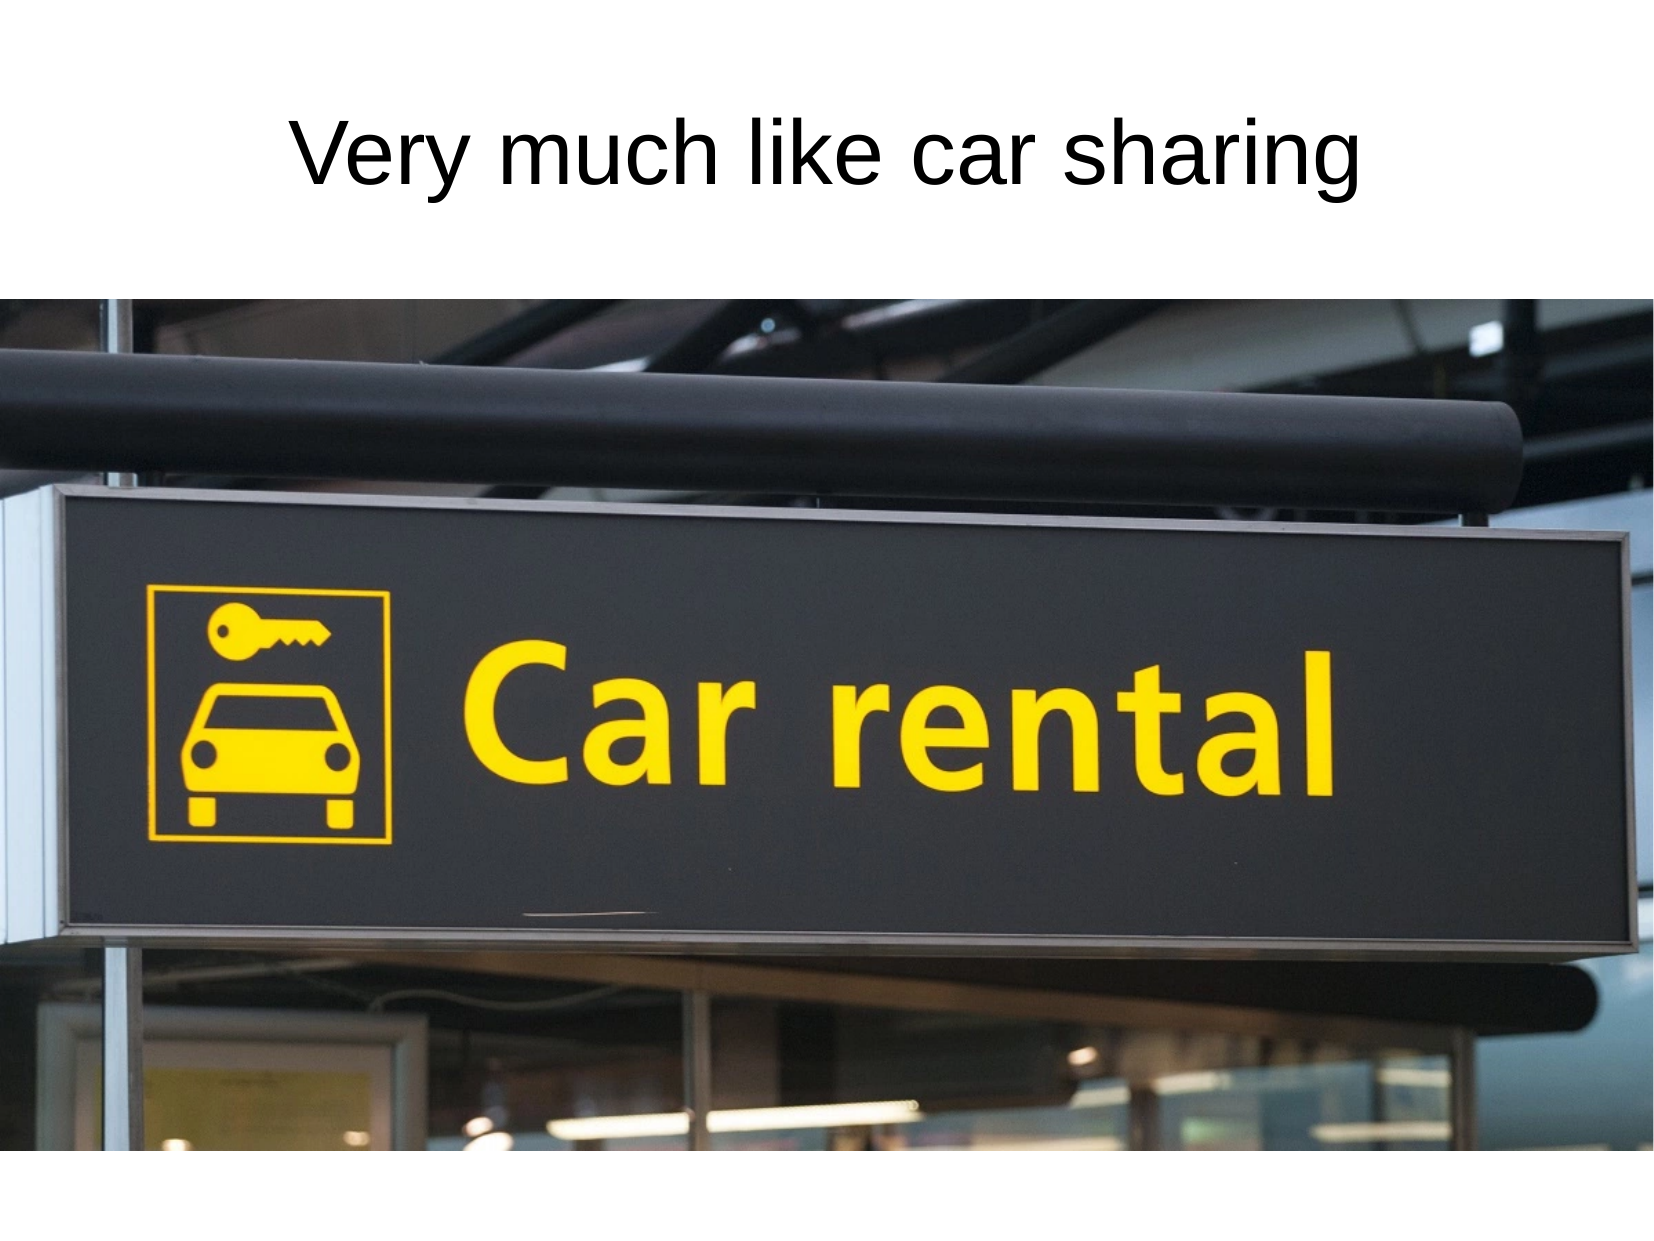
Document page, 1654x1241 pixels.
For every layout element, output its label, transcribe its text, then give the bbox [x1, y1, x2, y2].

title Very much like car sharing [82, 49, 1571, 257]
picture [0, 299, 1654, 1151]
